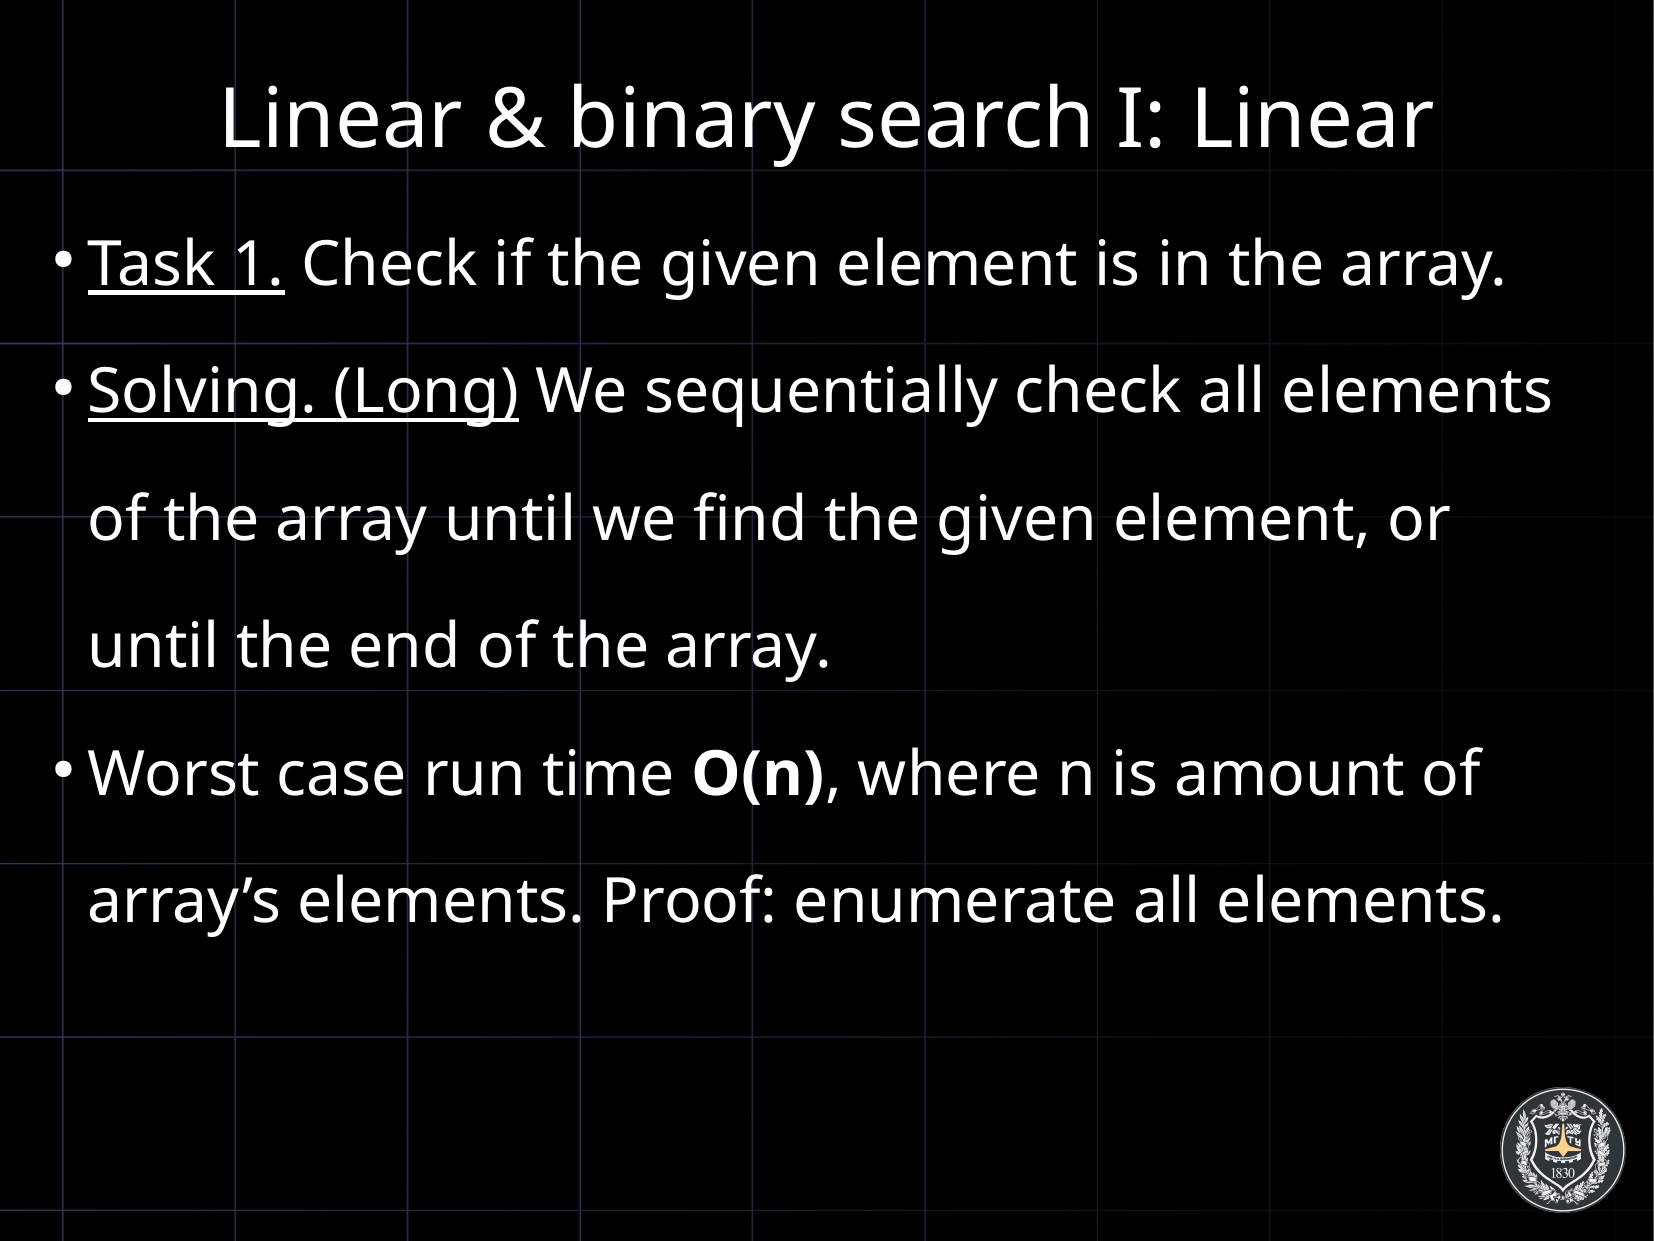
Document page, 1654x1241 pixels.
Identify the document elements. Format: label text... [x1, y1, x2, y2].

title Linear & binary search I: Linear [82, 37, 1571, 168]
picture [0, 0, 1654, 1241]
text_box Task 1. Check if the given element is in the array. Solving. (Long) We sequentially check all elements of the array until we find the given element, or until the end of the array. Worst case run time O(n), where n is amount of array’s elements. Proof: enumerate all elements. [37, 168, 1576, 1080]
